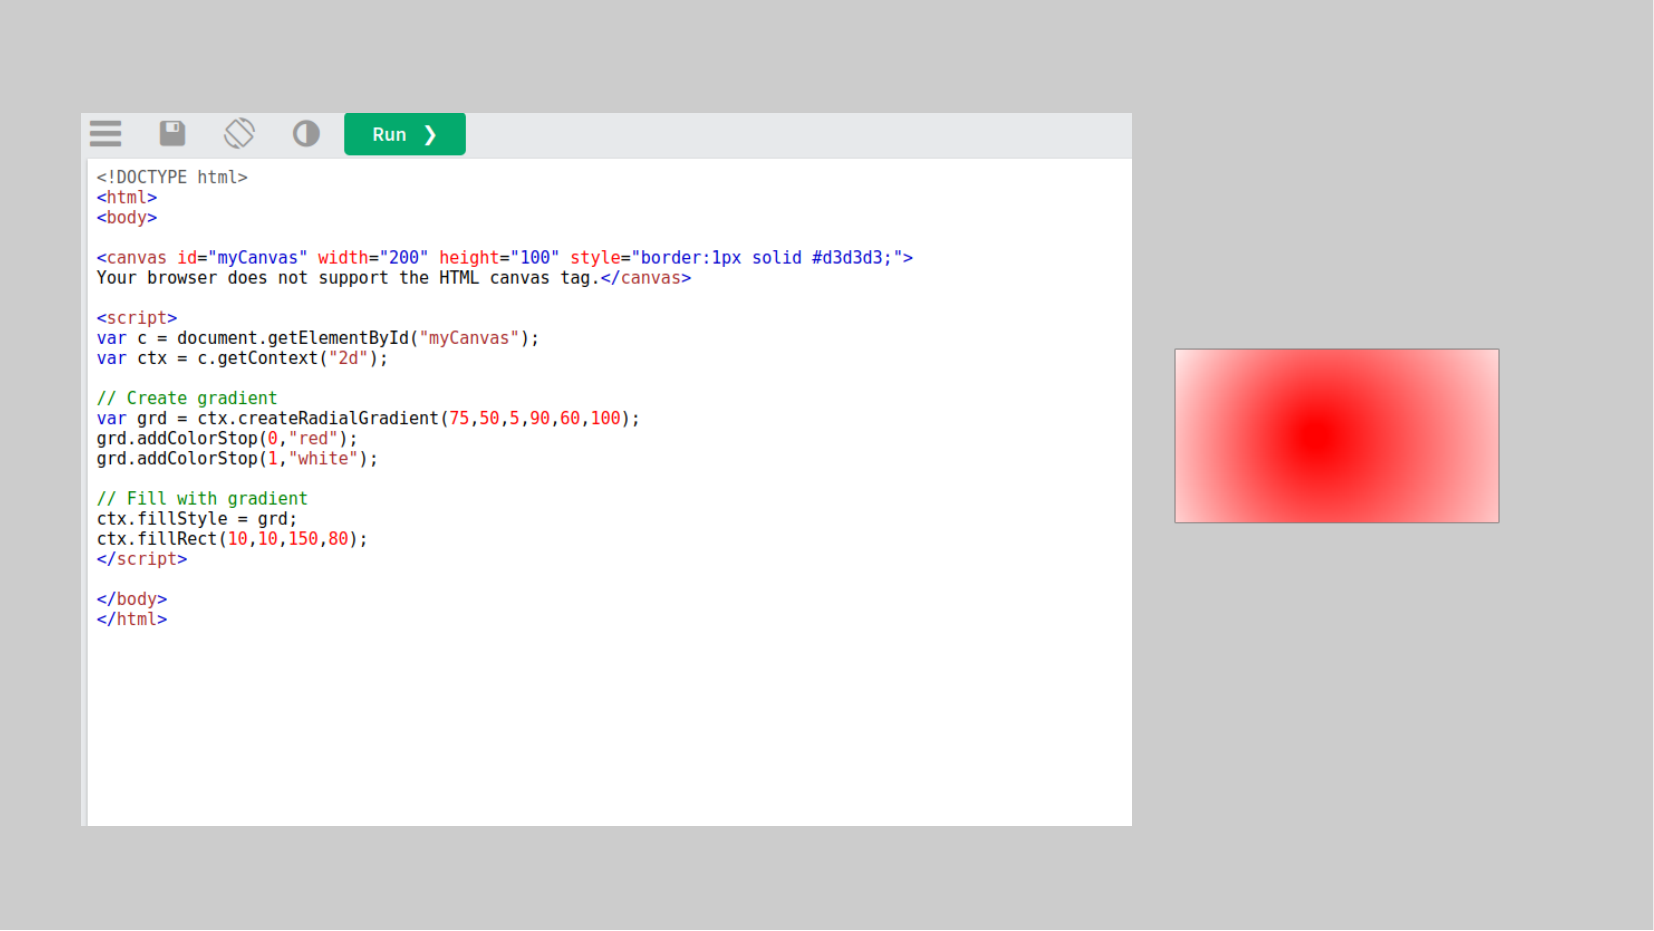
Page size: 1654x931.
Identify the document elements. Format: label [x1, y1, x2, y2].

picture [1154, 328, 1586, 545]
picture [81, 113, 1132, 826]
